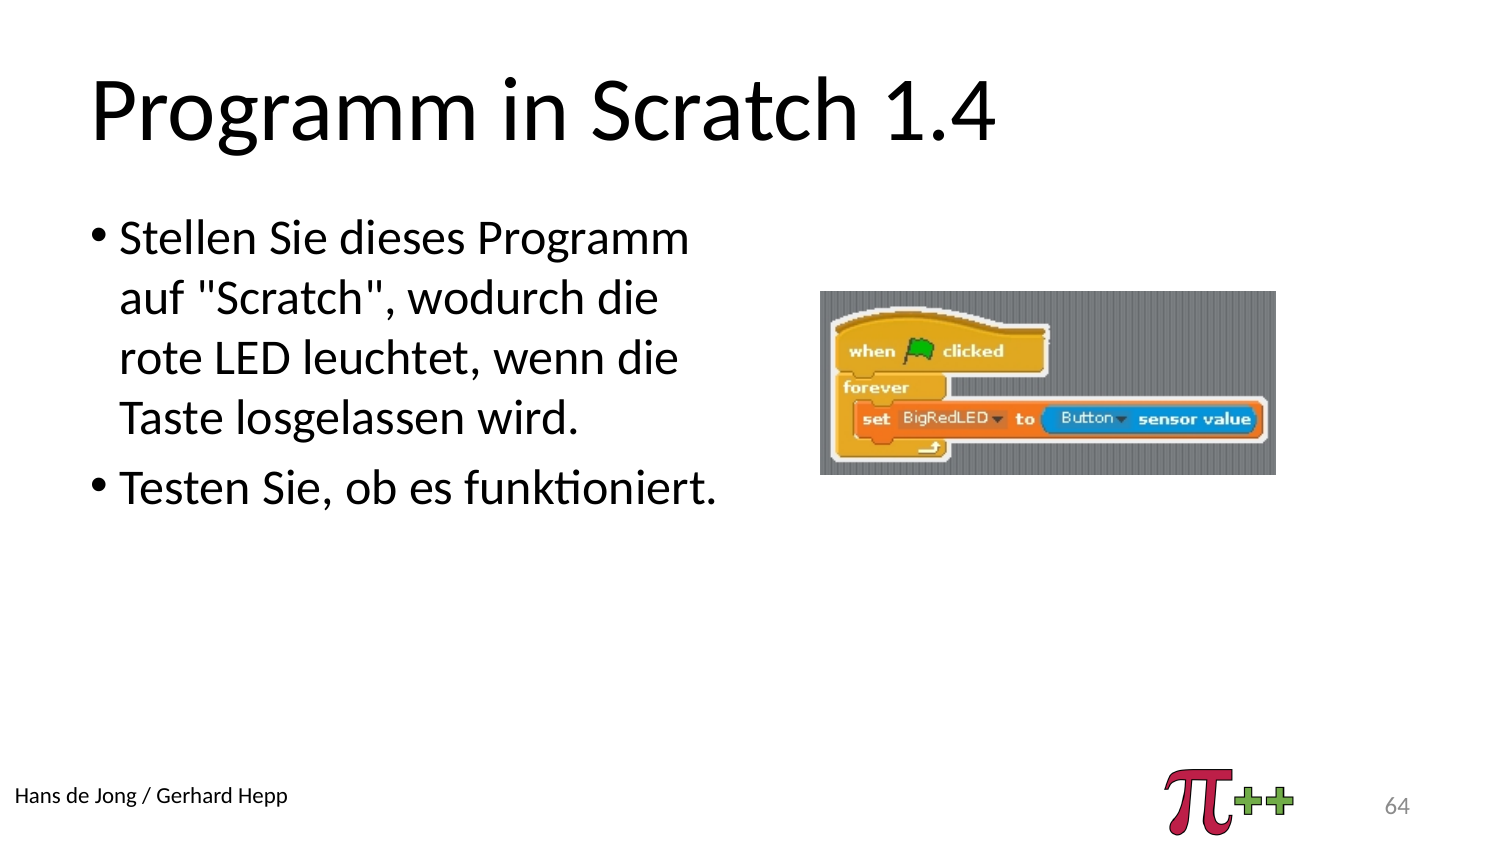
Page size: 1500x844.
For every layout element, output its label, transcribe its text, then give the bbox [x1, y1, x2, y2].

picture [1163, 768, 1294, 836]
title Programm in Scratch 1.4 [75, 33, 1425, 175]
list Stellen Sie dieses Programm auf "Scratch", wodurch die rote LED leuchtet, wenn die Taste losgelassen wird. Testen Sie, ob es funktioniert. [75, 196, 739, 754]
slide_number <getal> [1340, 782, 1425, 827]
picture [820, 291, 1276, 475]
